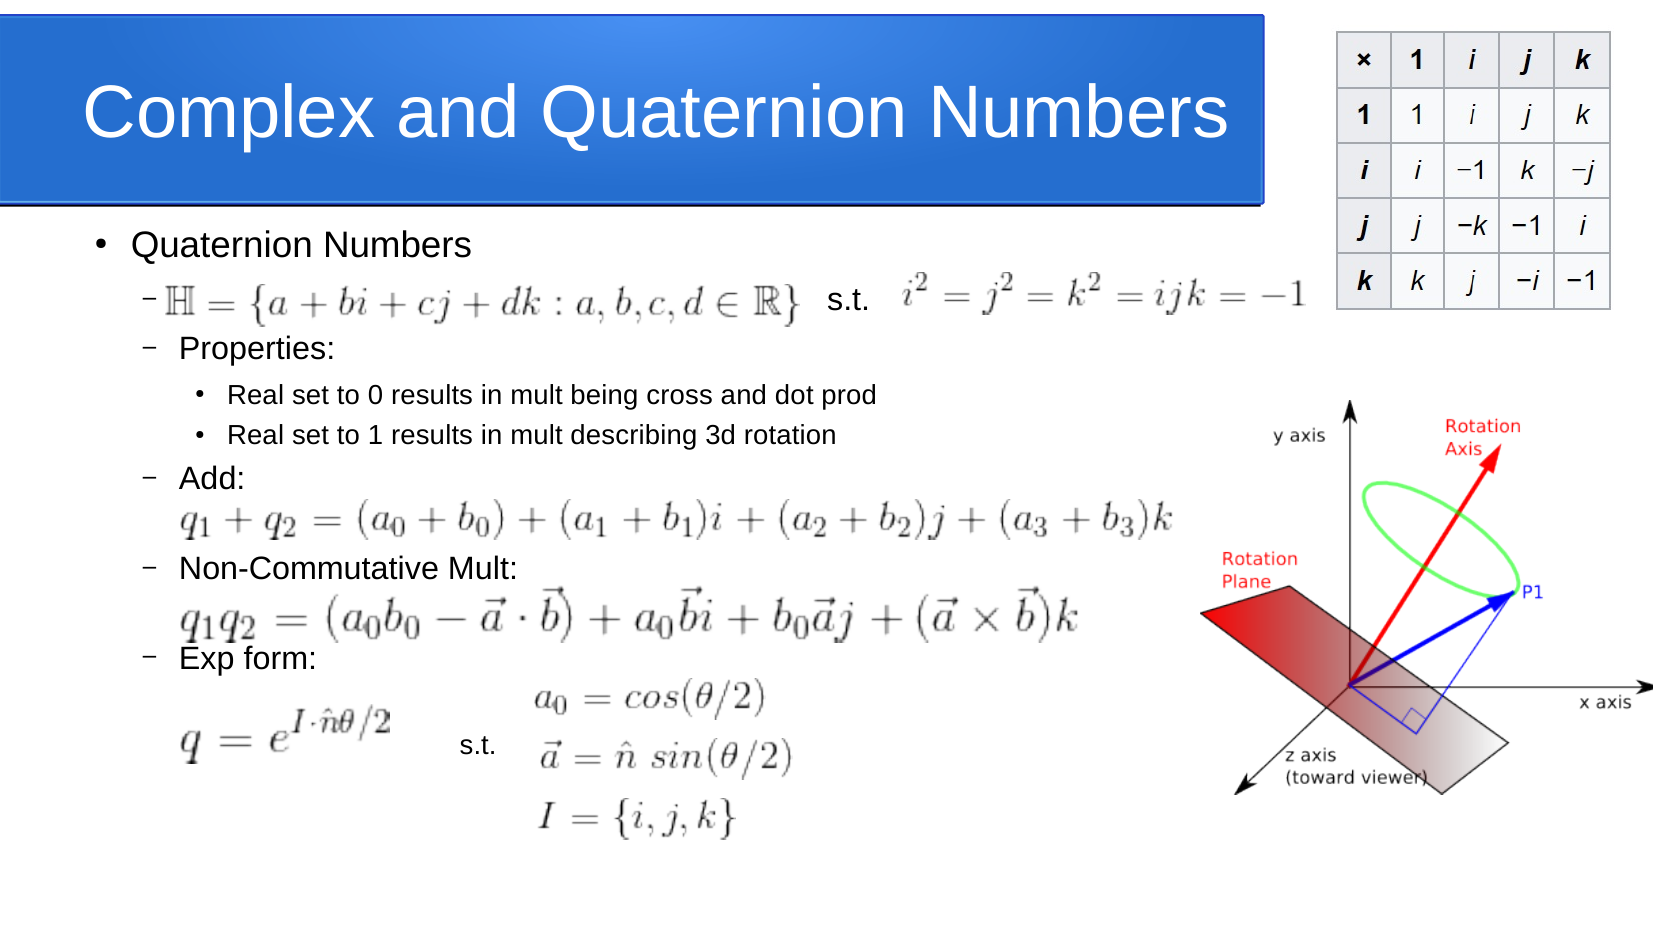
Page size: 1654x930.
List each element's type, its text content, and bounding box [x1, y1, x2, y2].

picture [180, 704, 390, 764]
title Complex and Quaternion Numbers [82, 35, 1234, 189]
picture [1331, 25, 1614, 316]
list Quaternion Numbers s.t. Properties: Real set to 0 results in mult being cross and dot prod Real set to 1 results in mult describing 3d rotation Add: Non-Commutative Mult: Exp form: s.t. [82, 224, 1571, 764]
picture [1200, 400, 1653, 796]
picture [540, 738, 793, 781]
picture [902, 272, 1306, 316]
picture [180, 584, 1081, 643]
picture [165, 284, 800, 327]
picture [180, 499, 1175, 541]
picture [537, 798, 736, 841]
picture [534, 678, 766, 721]
